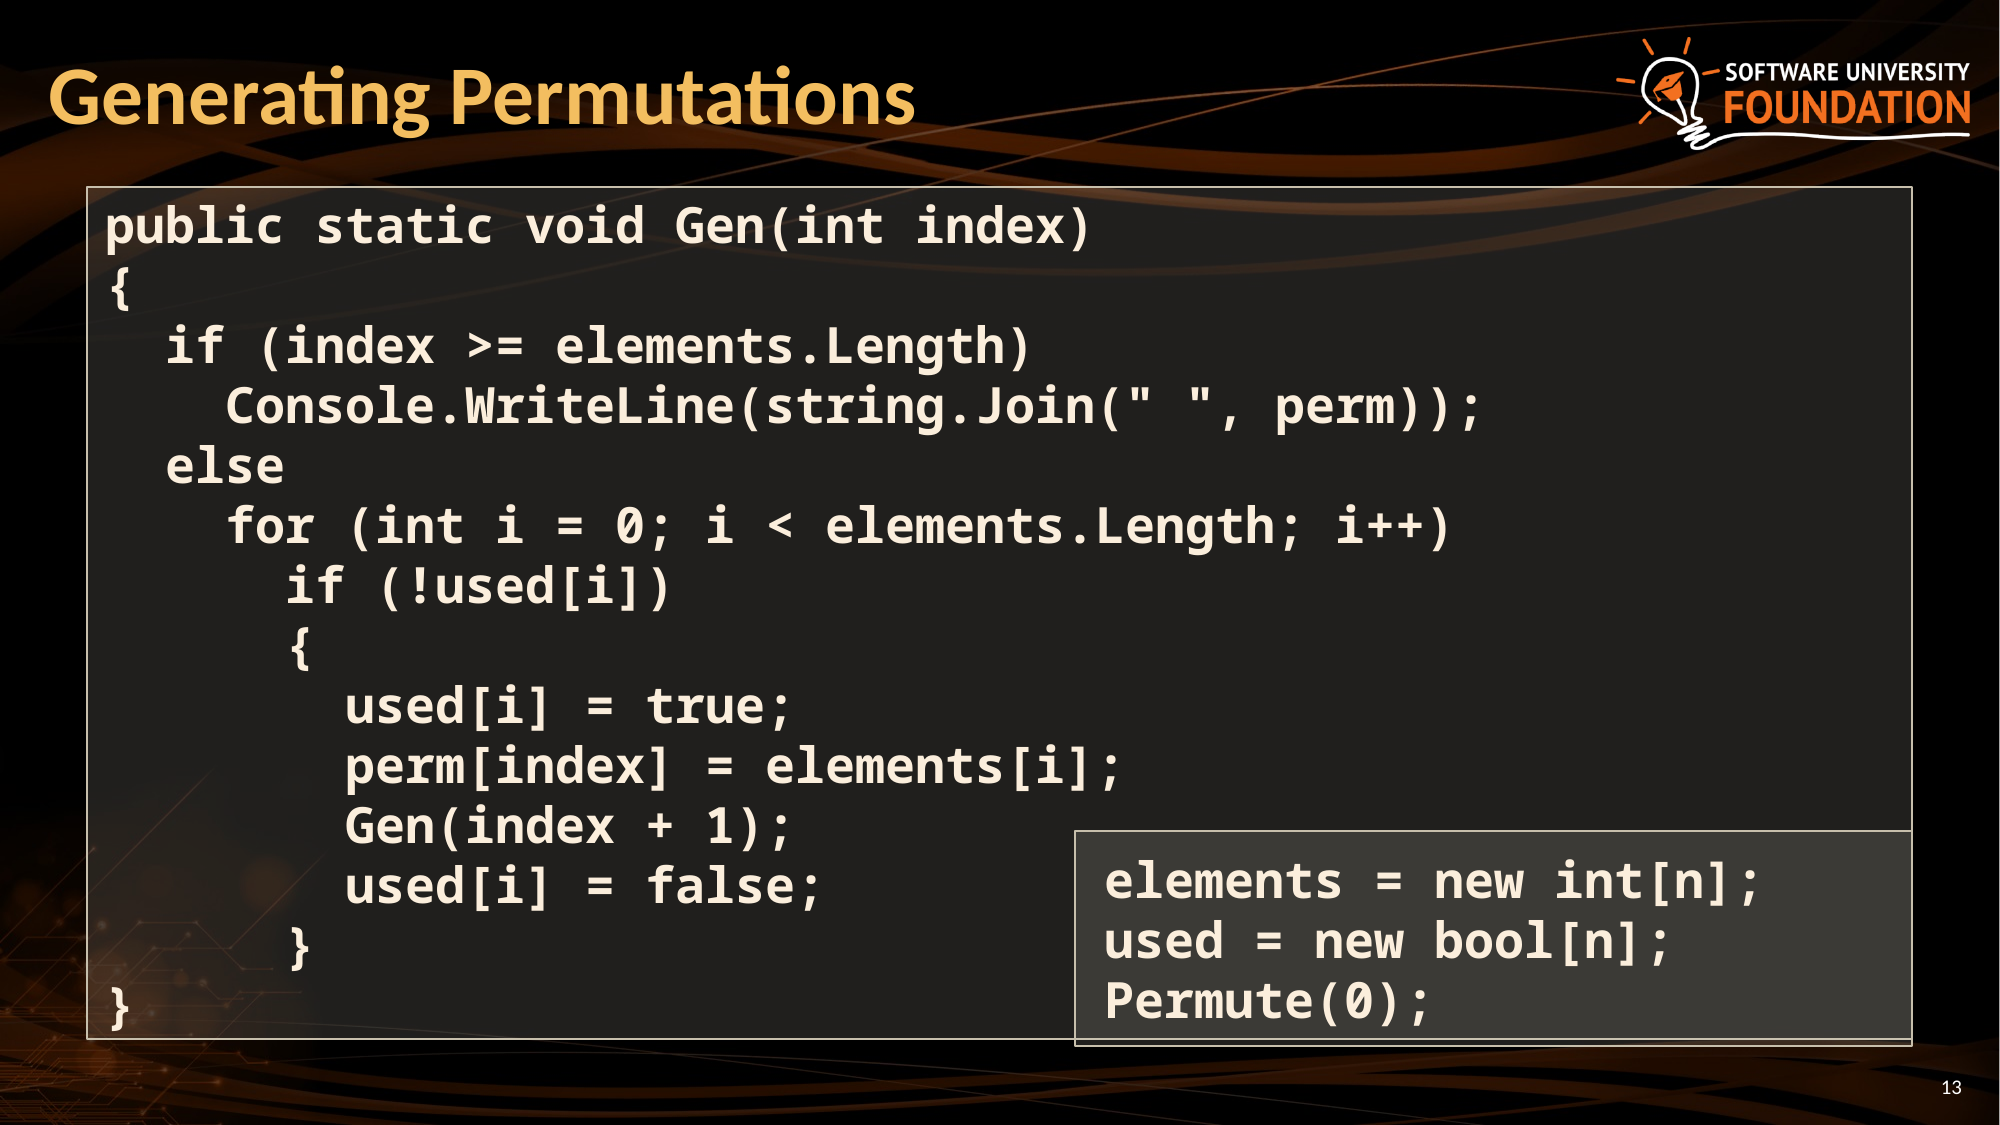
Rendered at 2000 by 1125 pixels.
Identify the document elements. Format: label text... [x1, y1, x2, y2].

title Generating Permutations [30, 6, 1602, 189]
slide_number <number> [1897, 1070, 1968, 1103]
text_box elements = new int[n]; used = new bool[n]; Permute(0); [1074, 830, 1913, 1047]
picture [0, 0, 2000, 1125]
text_box public static void Gen(int index) { if (index >= elements.Length) Console.WriteLine(string.Join(" ", perm)); else for (int i = 0; i < elements.Length; i++) if (!used[i]) { used[i] = true; perm[index] = elements[i]; Gen(index + 1); used[i] = false; } } [87, 187, 1913, 1040]
